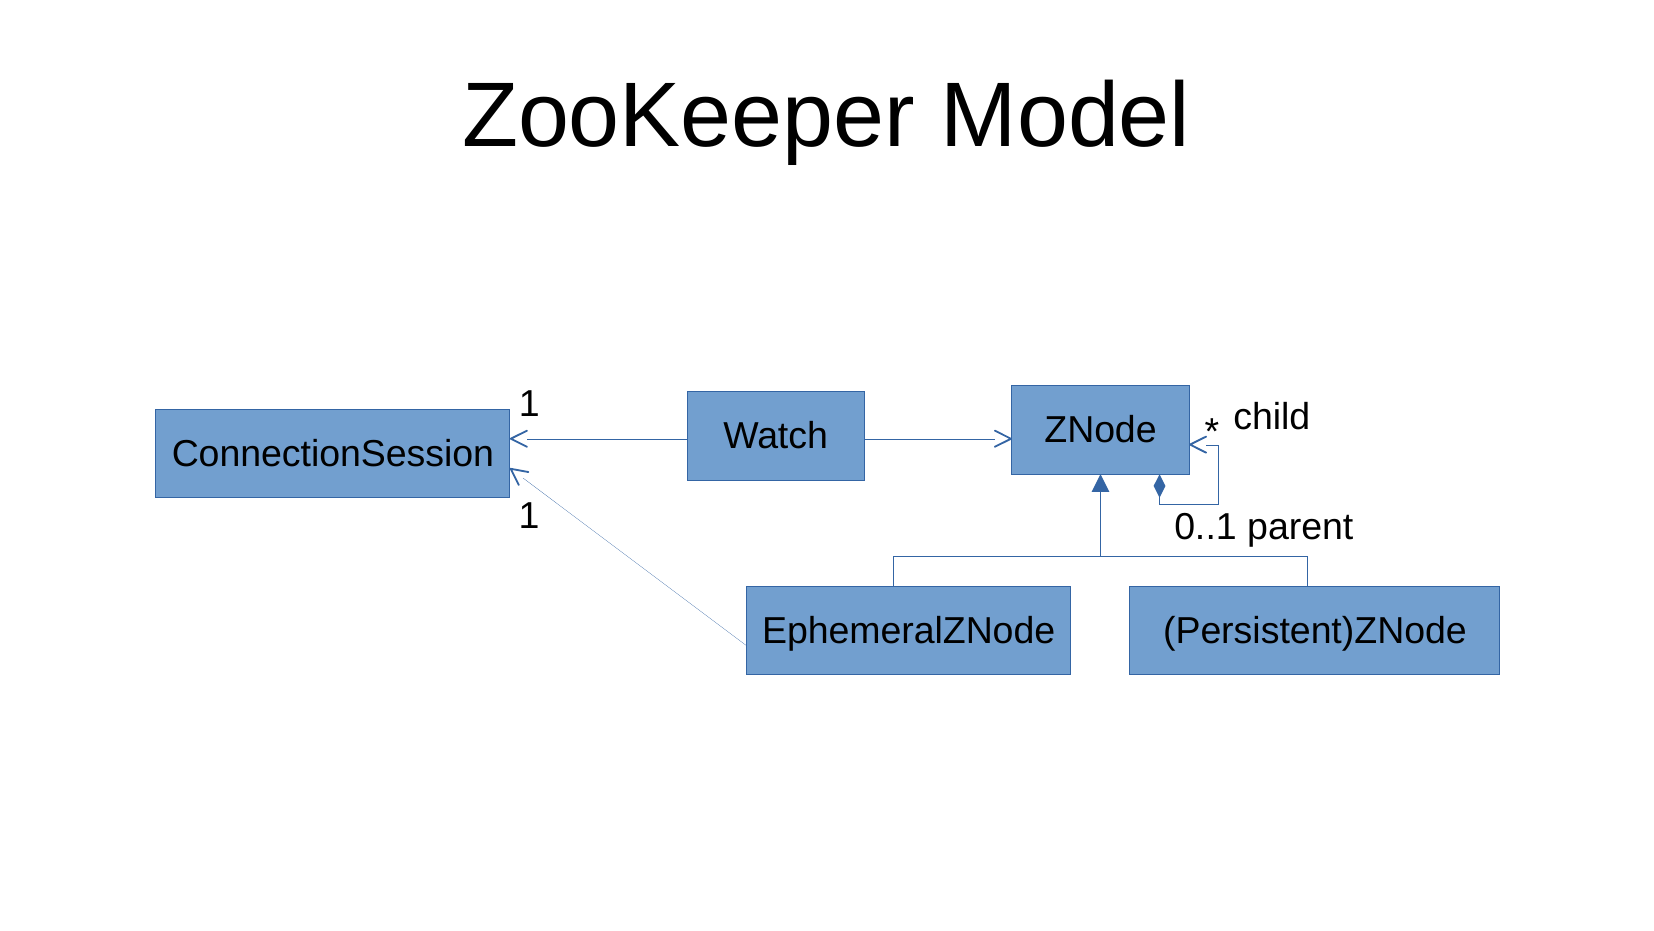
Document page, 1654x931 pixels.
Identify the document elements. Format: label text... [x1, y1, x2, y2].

text_box * [1189, 403, 1235, 461]
title ZooKeeper Model [82, 37, 1571, 193]
text_box 1 [504, 487, 555, 545]
text_box (Persistent)ZNode [1129, 586, 1500, 675]
text_box 0..1 parent [1159, 497, 1369, 555]
text_box Watch [687, 391, 865, 481]
text_box EphemeralZNode [746, 586, 1071, 675]
text_box 1 [504, 375, 555, 432]
text_box ZNode [1011, 385, 1190, 475]
text_box ConnectionSession [155, 409, 510, 498]
text_box child [1218, 387, 1326, 445]
